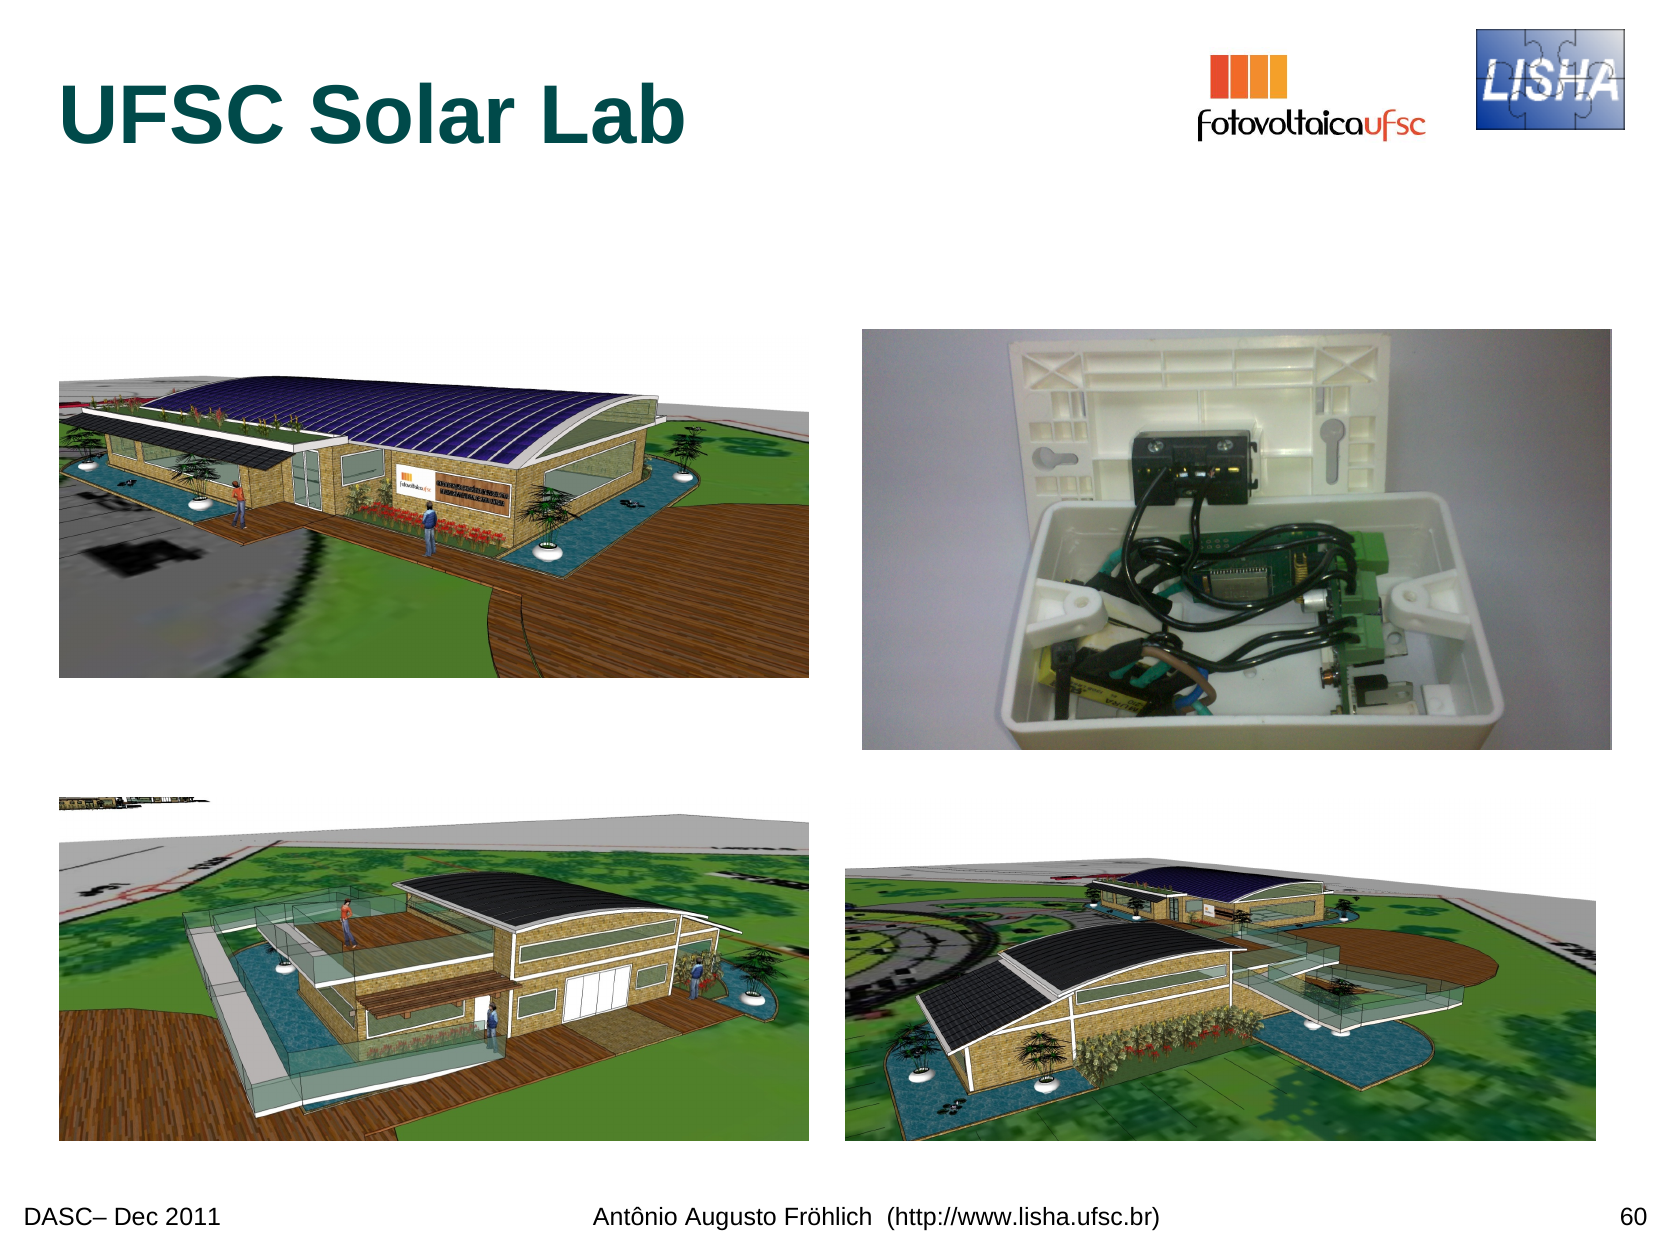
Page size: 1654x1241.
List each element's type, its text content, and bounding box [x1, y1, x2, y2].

title UFSC Solar Lab [58, 11, 1463, 219]
picture [1476, 29, 1625, 130]
picture [59, 797, 809, 1141]
picture [862, 329, 1612, 751]
picture [1192, 47, 1430, 147]
picture [59, 335, 809, 678]
picture [845, 798, 1596, 1141]
